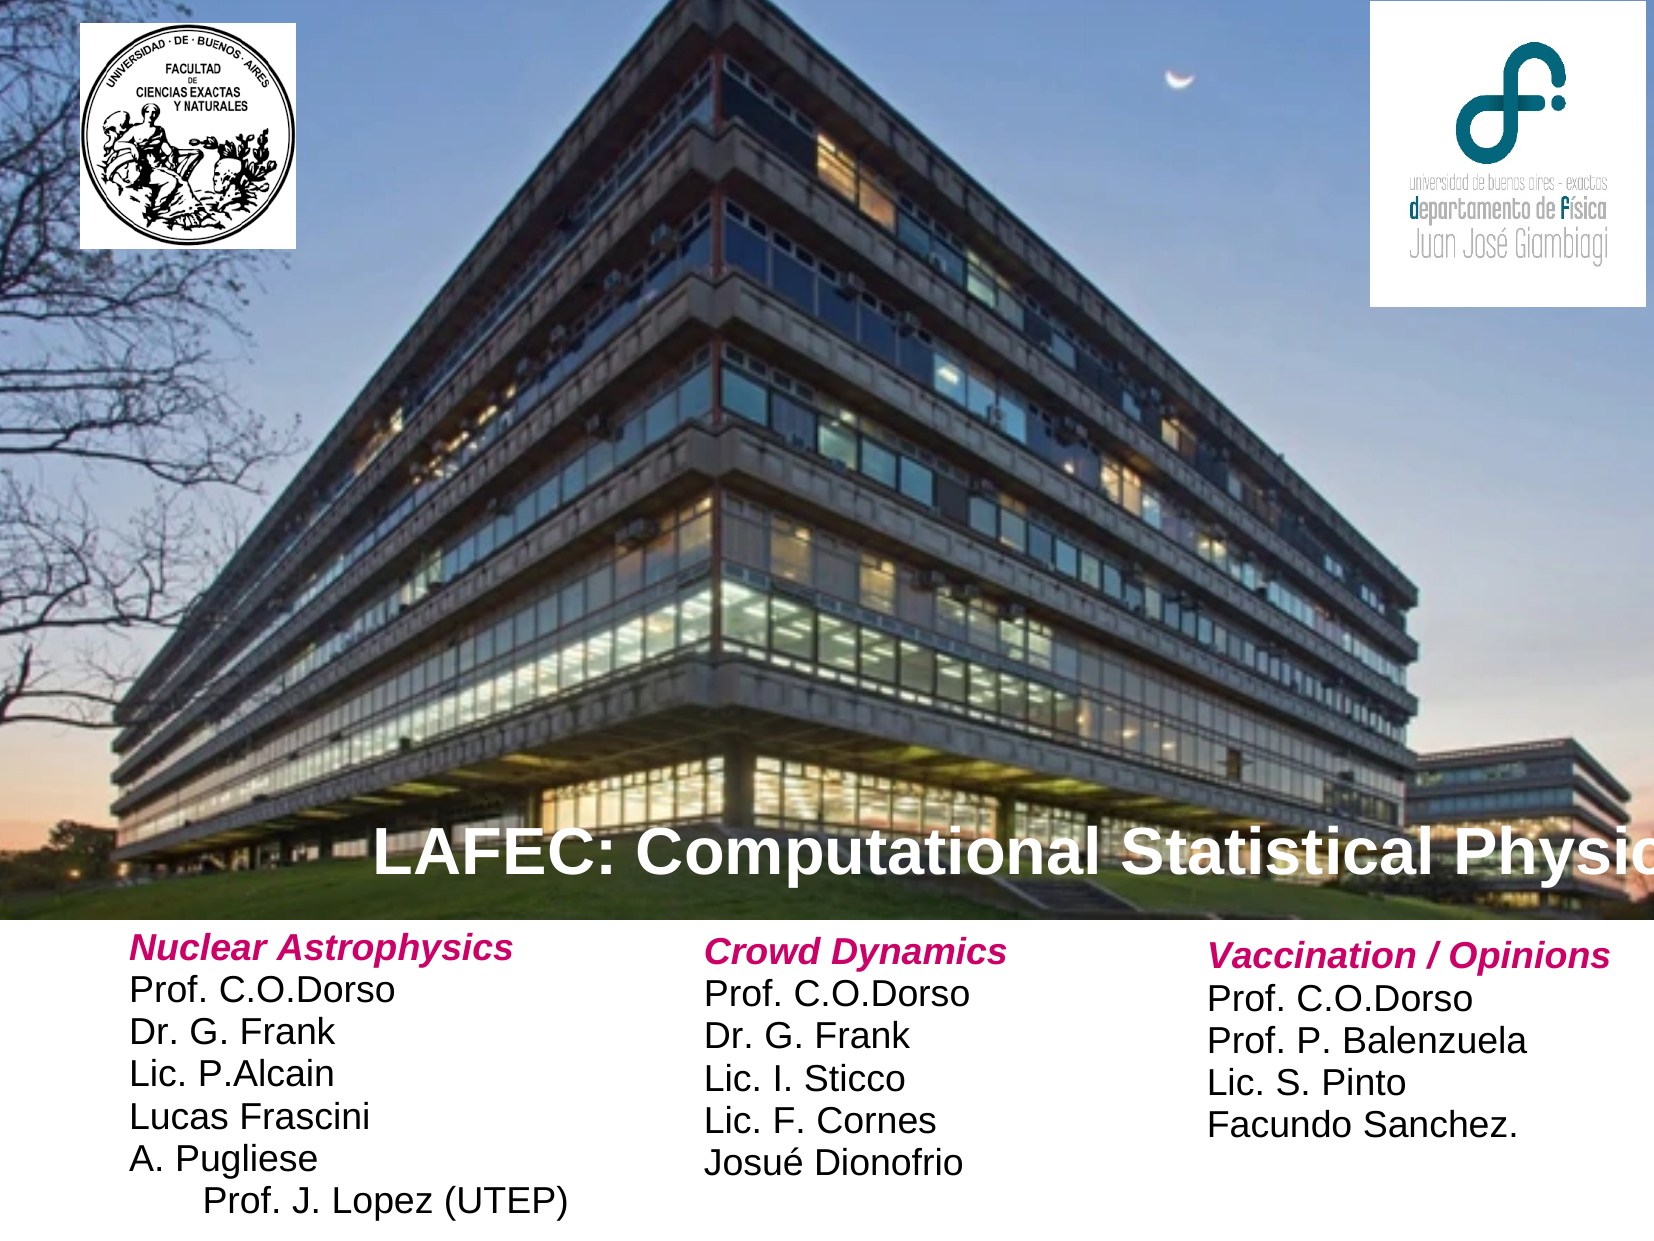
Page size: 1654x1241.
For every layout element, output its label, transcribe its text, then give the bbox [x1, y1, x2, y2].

picture [1642, 844, 1654, 868]
picture [0, 0, 1654, 920]
text_box Vaccination / Opinions Prof. C.O.Dorso Prof. P. Balenzuela Lic. S. Pinto Facundo Sanchez. [1192, 927, 1654, 1157]
text_box LAFEC: Computational Statistical Physics Lab [358, 807, 1205, 910]
text_box Nuclear Astrophysics Prof. C.O.Dorso Dr. G. Frank Lic. P.Alcain Lucas Frascini A. Pugliese Prof. J. Lopez (UTEP) [114, 918, 634, 1241]
text_box Crowd Dynamics Prof. C.O.Dorso Dr. G. Frank Lic. I. Sticco Lic. F. Cornes Josué Dionofrio [689, 923, 1035, 1195]
